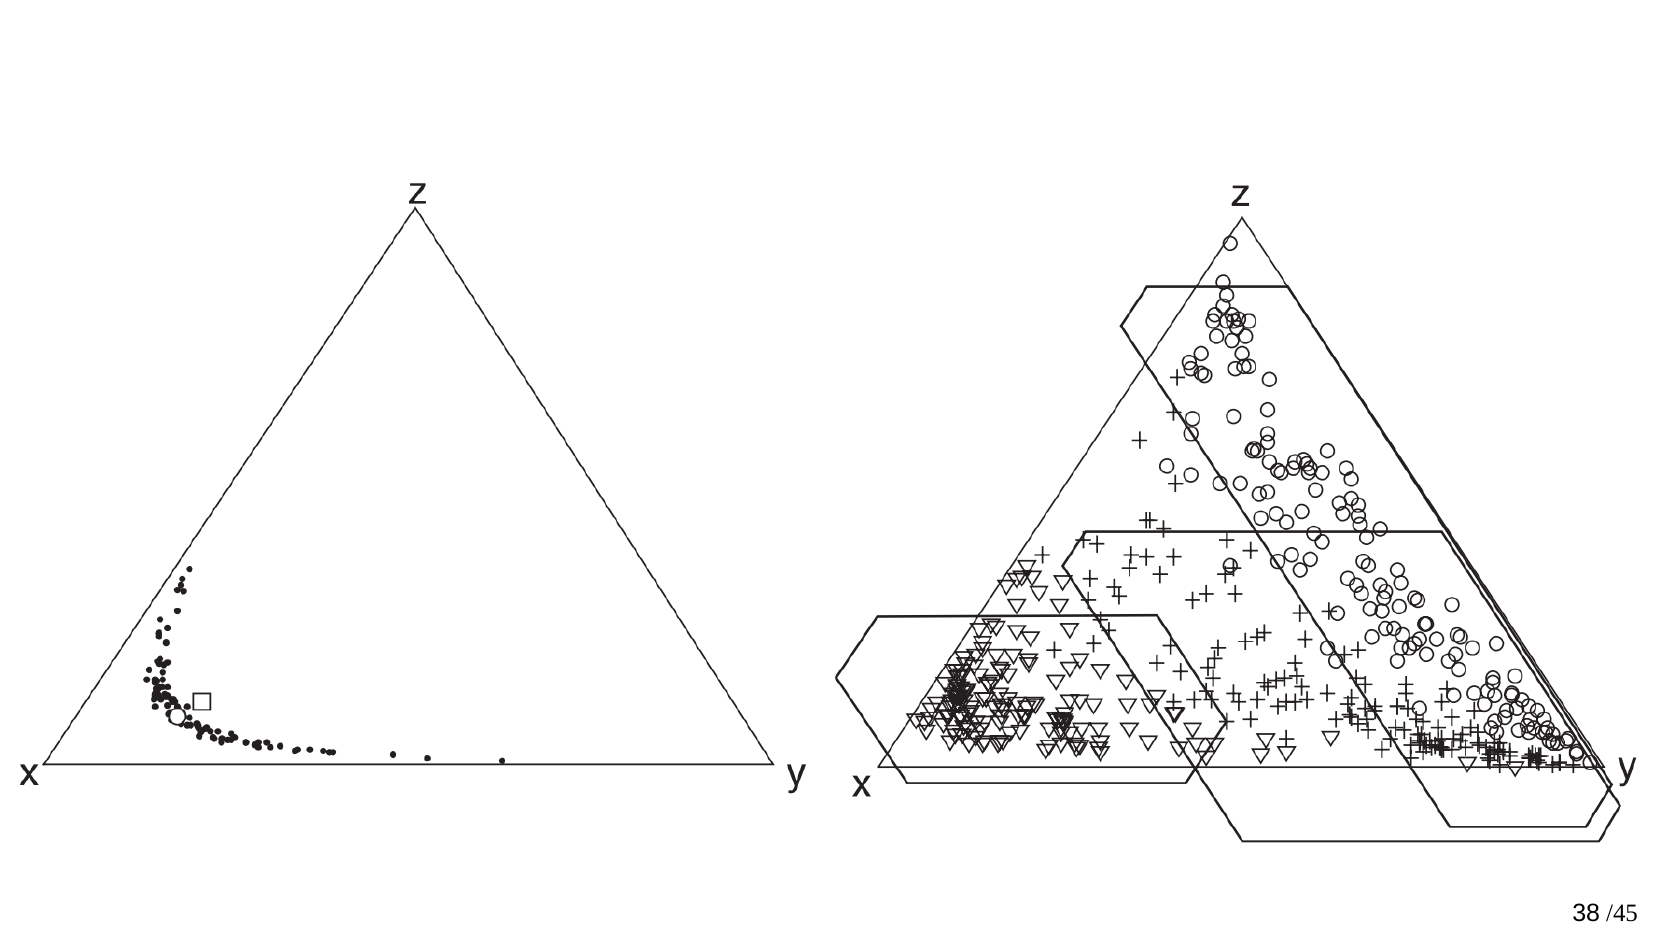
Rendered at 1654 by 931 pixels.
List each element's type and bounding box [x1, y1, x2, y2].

picture [0, 163, 1654, 869]
